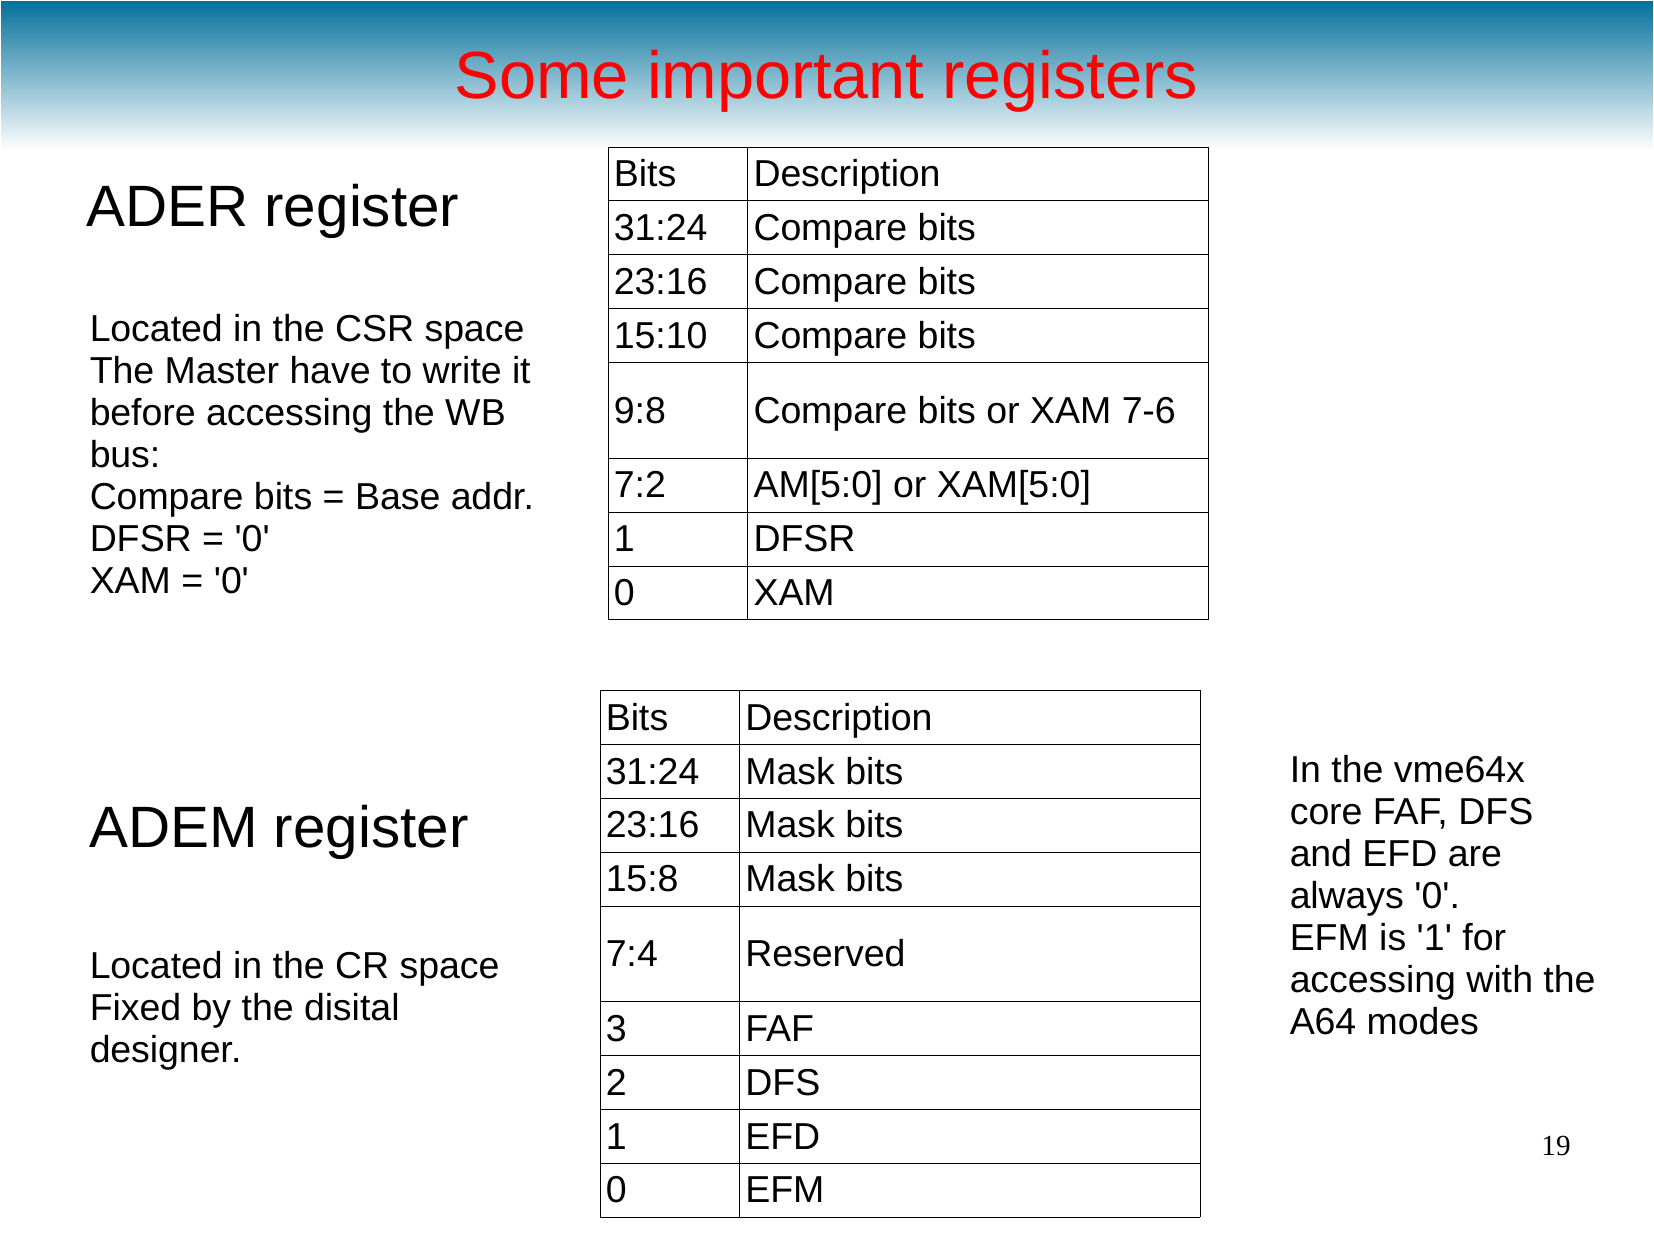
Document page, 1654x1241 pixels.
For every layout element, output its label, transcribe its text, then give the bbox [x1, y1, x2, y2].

table_cell EFD [740, 1110, 1200, 1163]
table_cell DFS [740, 1056, 1200, 1109]
text_box Located in the CSR space The Master have to write it before accessing the WB bus: Compare bits = Base addr. DFSR = '0' XAM = '0' [75, 300, 563, 609]
table_cell Mask bits [740, 745, 1200, 798]
table_header Description [748, 148, 1208, 200]
table_cell 2 [601, 1056, 739, 1109]
text_box Located in the CR space Fixed by the disital designer. [75, 937, 526, 1121]
table_header Bits [601, 691, 739, 744]
table_cell Reserved [740, 907, 1200, 1001]
table_cell DFSR [748, 513, 1208, 566]
table_cell 9:8 [609, 363, 747, 458]
table_cell Mask bits [740, 799, 1200, 852]
table_cell 31:24 [609, 201, 747, 254]
table_cell EFM [740, 1164, 1200, 1217]
table_cell 23:16 [609, 255, 747, 308]
table_cell AM[5:0] or XAM[5:0] [748, 459, 1208, 512]
table_cell Compare bits or XAM 7-6 [748, 363, 1208, 458]
table_cell 7:4 [601, 907, 739, 1001]
table_header Bits [609, 148, 747, 200]
text_box ADEM register [75, 787, 484, 868]
subtitle ADER register [86, 150, 563, 263]
table_cell XAM [748, 567, 1208, 619]
table_cell Compare bits [748, 201, 1208, 254]
text_box In the vme64x core FAF, DFS and EFD are always '0'. EFM is '1' for accessing with the A64 modes [1275, 741, 1613, 1051]
table_header Description [740, 691, 1200, 744]
table_cell 15:8 [601, 853, 739, 906]
table_cell 0 [609, 567, 747, 619]
table_cell 3 [601, 1002, 739, 1055]
table_cell 31:24 [601, 745, 739, 798]
table_cell Compare bits [748, 255, 1208, 308]
table_cell 23:16 [601, 799, 739, 852]
text_box Some important registers [0, 0, 1654, 151]
table_cell Mask bits [740, 853, 1200, 906]
table_cell 0 [601, 1164, 739, 1217]
table_cell 15:10 [609, 309, 747, 362]
table_cell Compare bits [748, 309, 1208, 362]
table_cell FAF [740, 1002, 1200, 1055]
table_cell 1 [601, 1110, 739, 1163]
table_cell 7:2 [609, 459, 747, 512]
table_cell 1 [609, 513, 747, 566]
